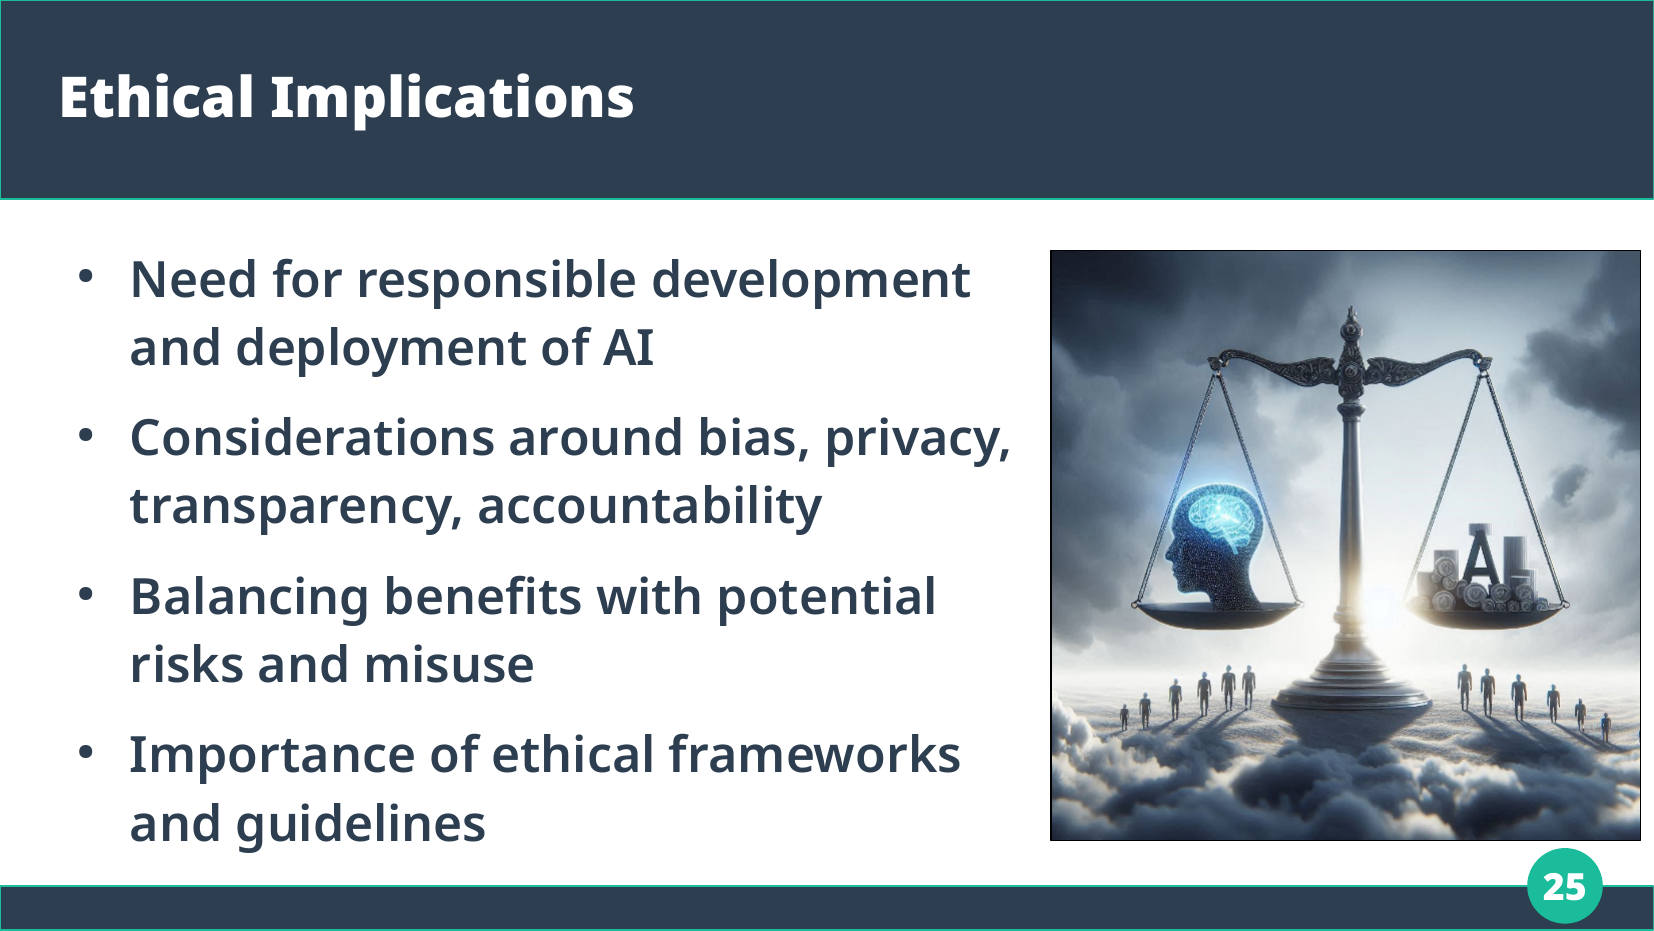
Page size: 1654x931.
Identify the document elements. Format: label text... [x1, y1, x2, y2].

picture [1051, 251, 1640, 840]
title Ethical Implications [59, 37, 1595, 156]
list Need for responsible development and deployment of AI Considerations around bias, privacy, transparency, accountability Balancing benefits with potential risks and misuse Importance of ethical frameworks and guidelines [59, 243, 1052, 864]
